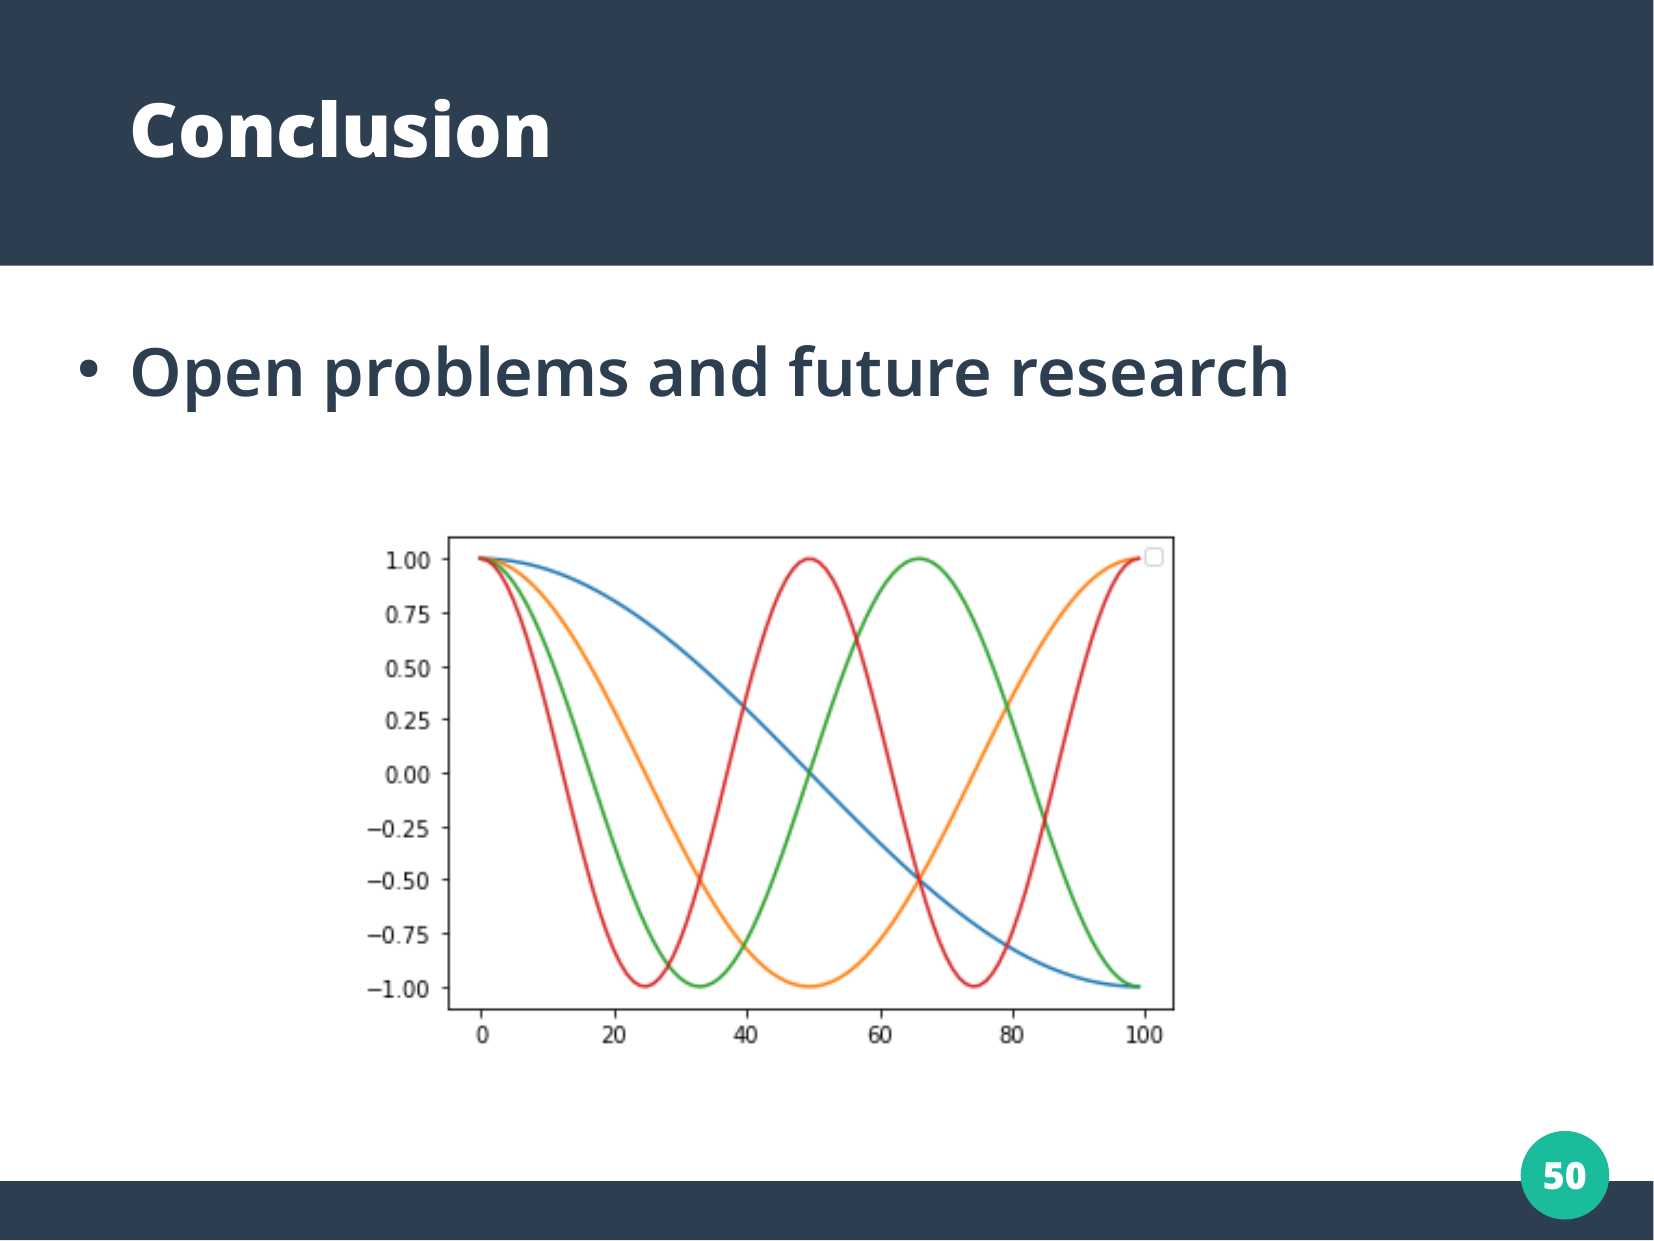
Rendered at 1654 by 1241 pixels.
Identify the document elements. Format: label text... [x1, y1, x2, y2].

title Conclusion [59, 49, 1595, 207]
list Open problems and future research [59, 324, 1595, 1152]
picture [351, 524, 1186, 1061]
